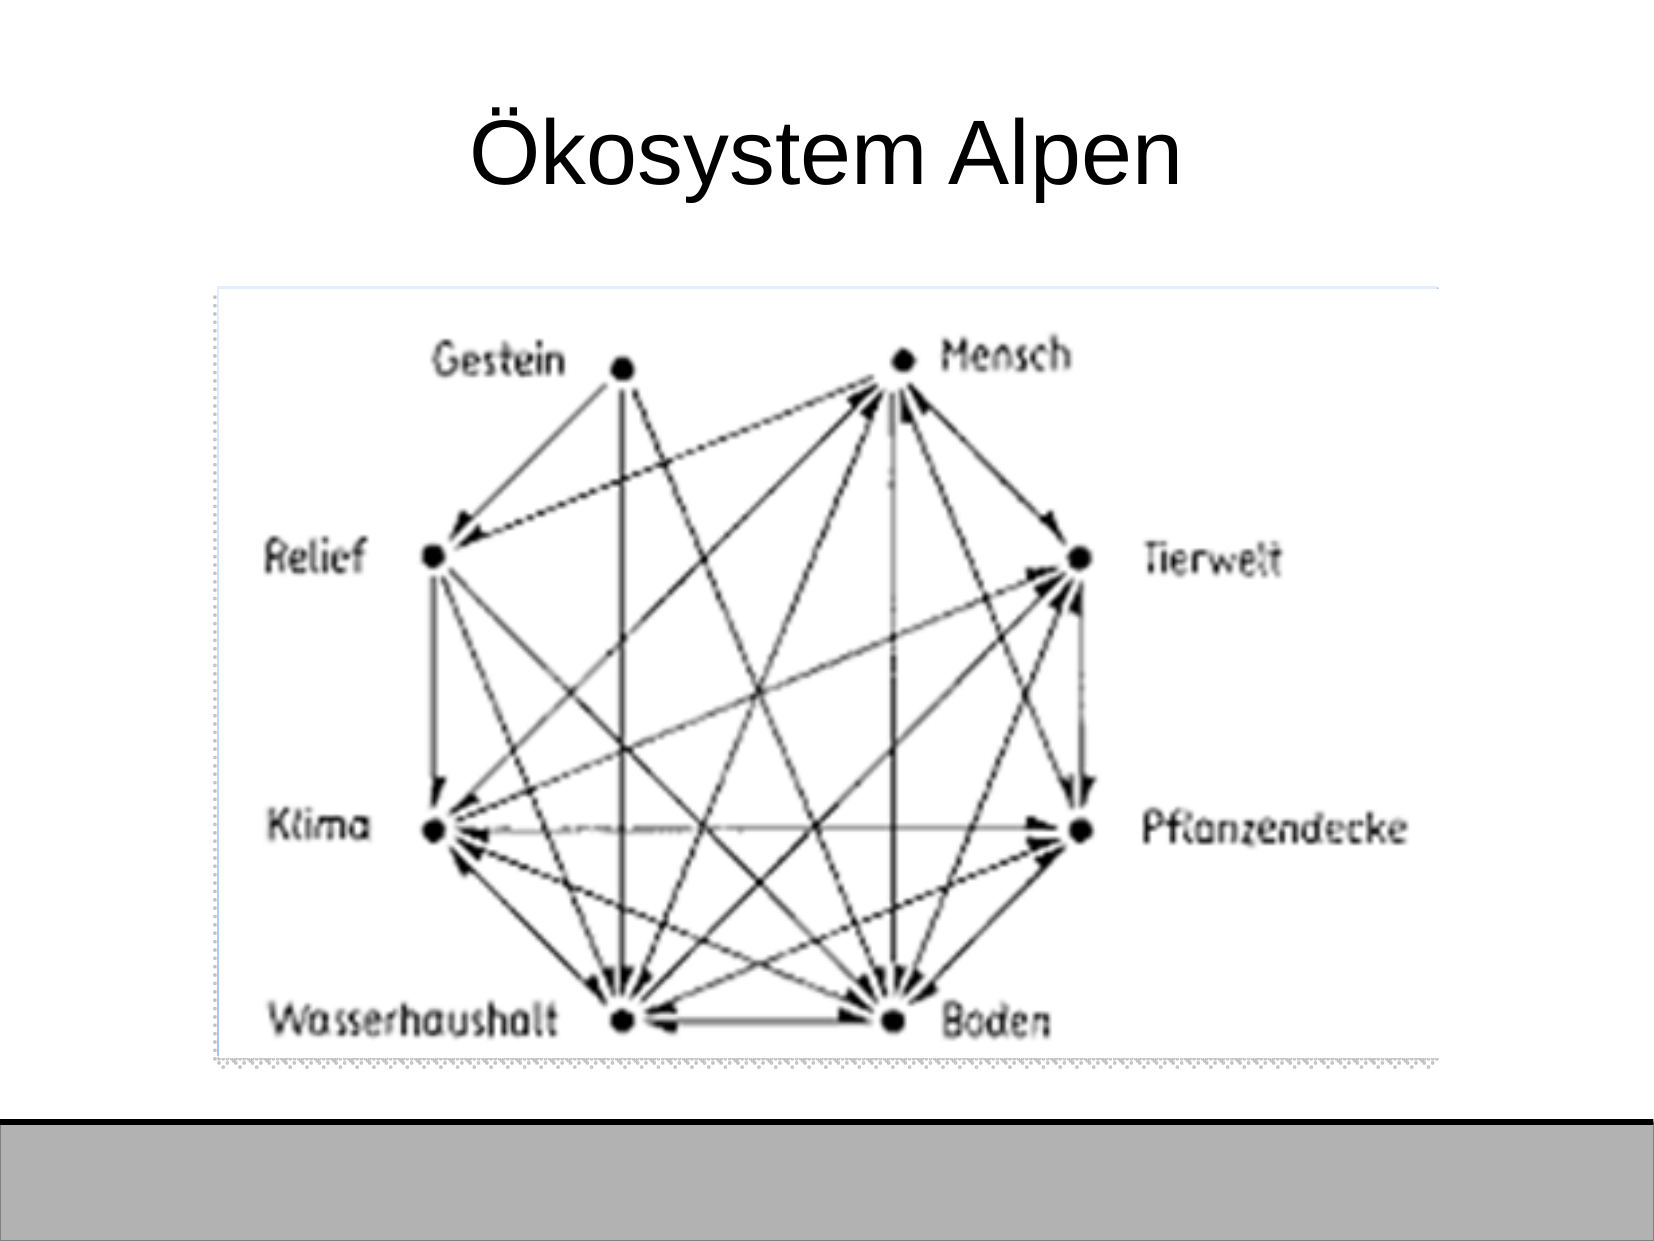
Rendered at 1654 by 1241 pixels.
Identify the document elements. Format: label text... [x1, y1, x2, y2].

text_box [0, 1125, 1654, 1241]
picture [206, 280, 1447, 1071]
title Ökosystem Alpen [82, 49, 1571, 257]
